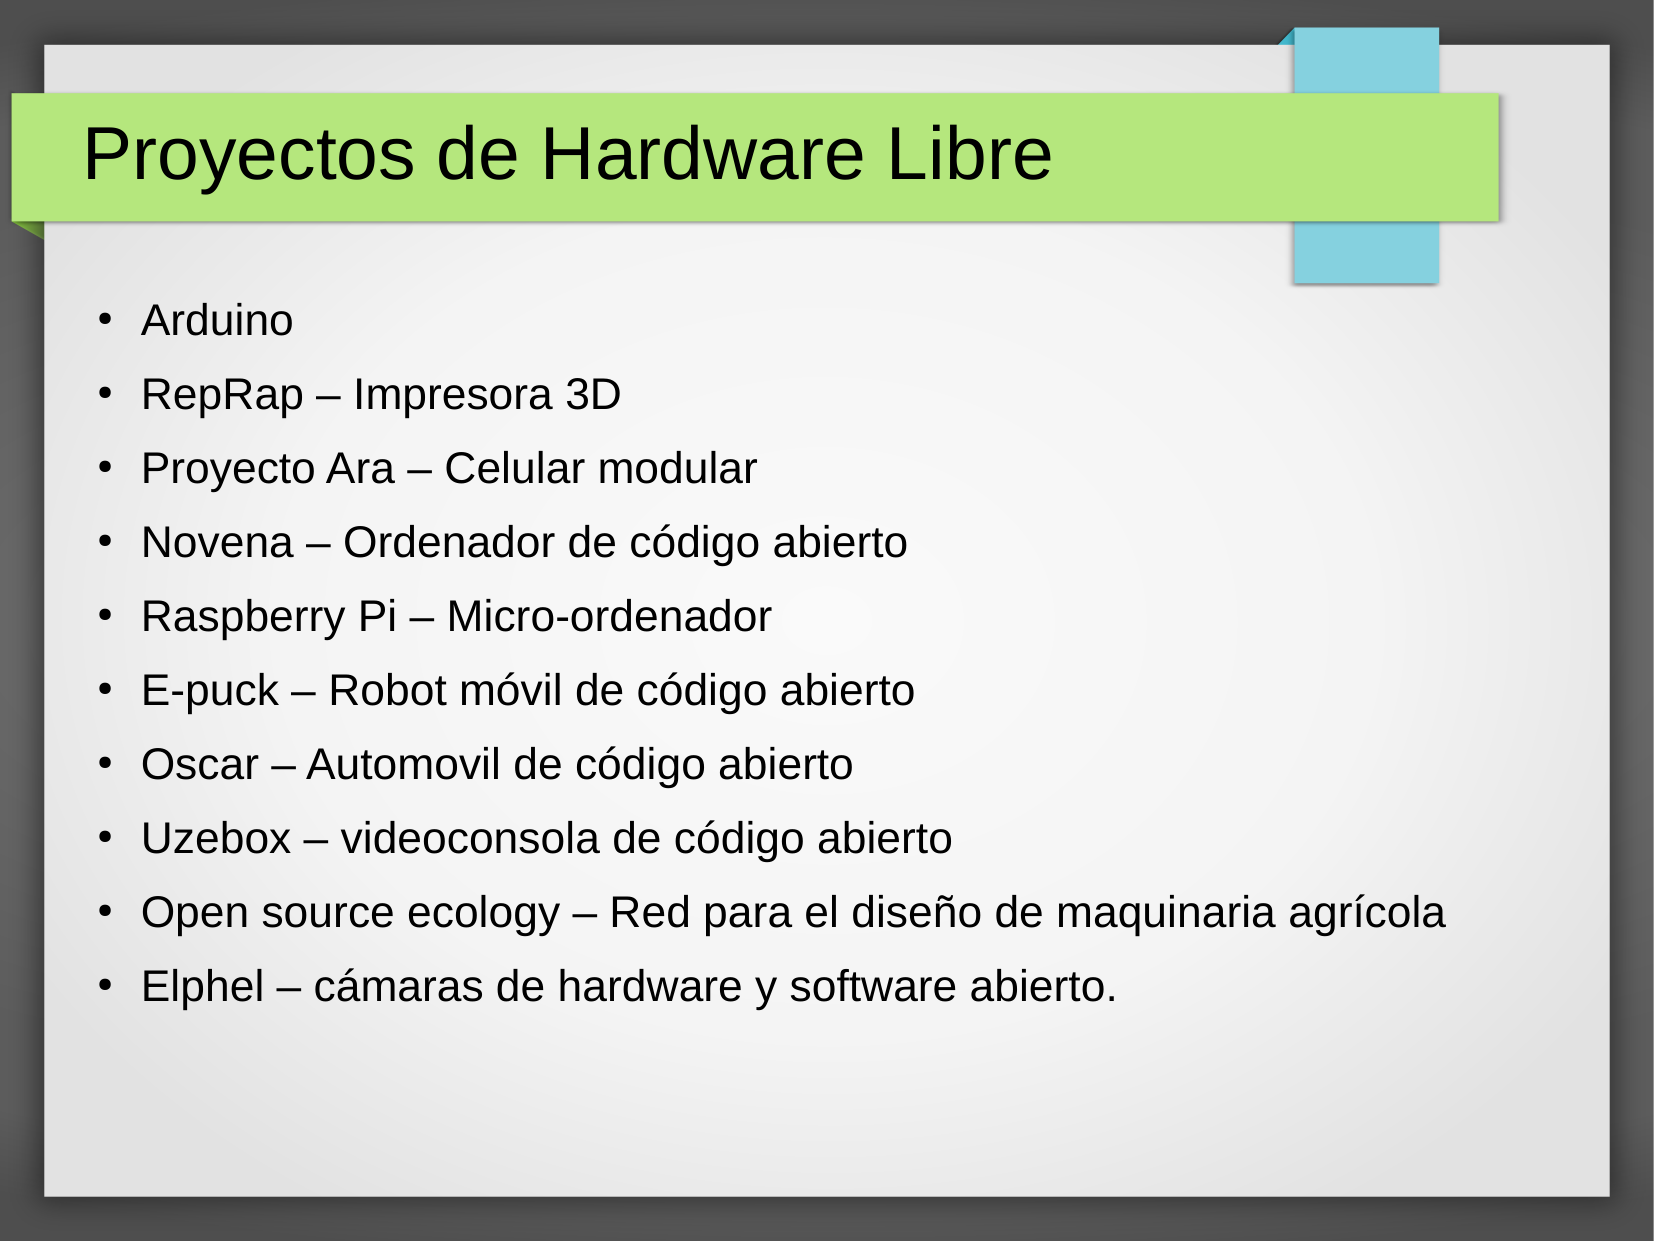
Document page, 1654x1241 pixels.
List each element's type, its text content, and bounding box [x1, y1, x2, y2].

list Arduino RepRap – Impresora 3D Proyecto Ara – Celular modular Novena – Ordenador de código abierto Raspberry Pi – Micro-ordenador E-puck – Robot móvil de código abierto Oscar – Automovil de código abierto Uzebox – videoconsola de código abierto Open source ecology – Red para el diseño de maquinaria agrícola Elphel – cámaras de hardware y software abierto. [82, 295, 1571, 1015]
picture [0, 0, 1654, 1241]
title Proyectos de Hardware Libre [82, 94, 1264, 213]
